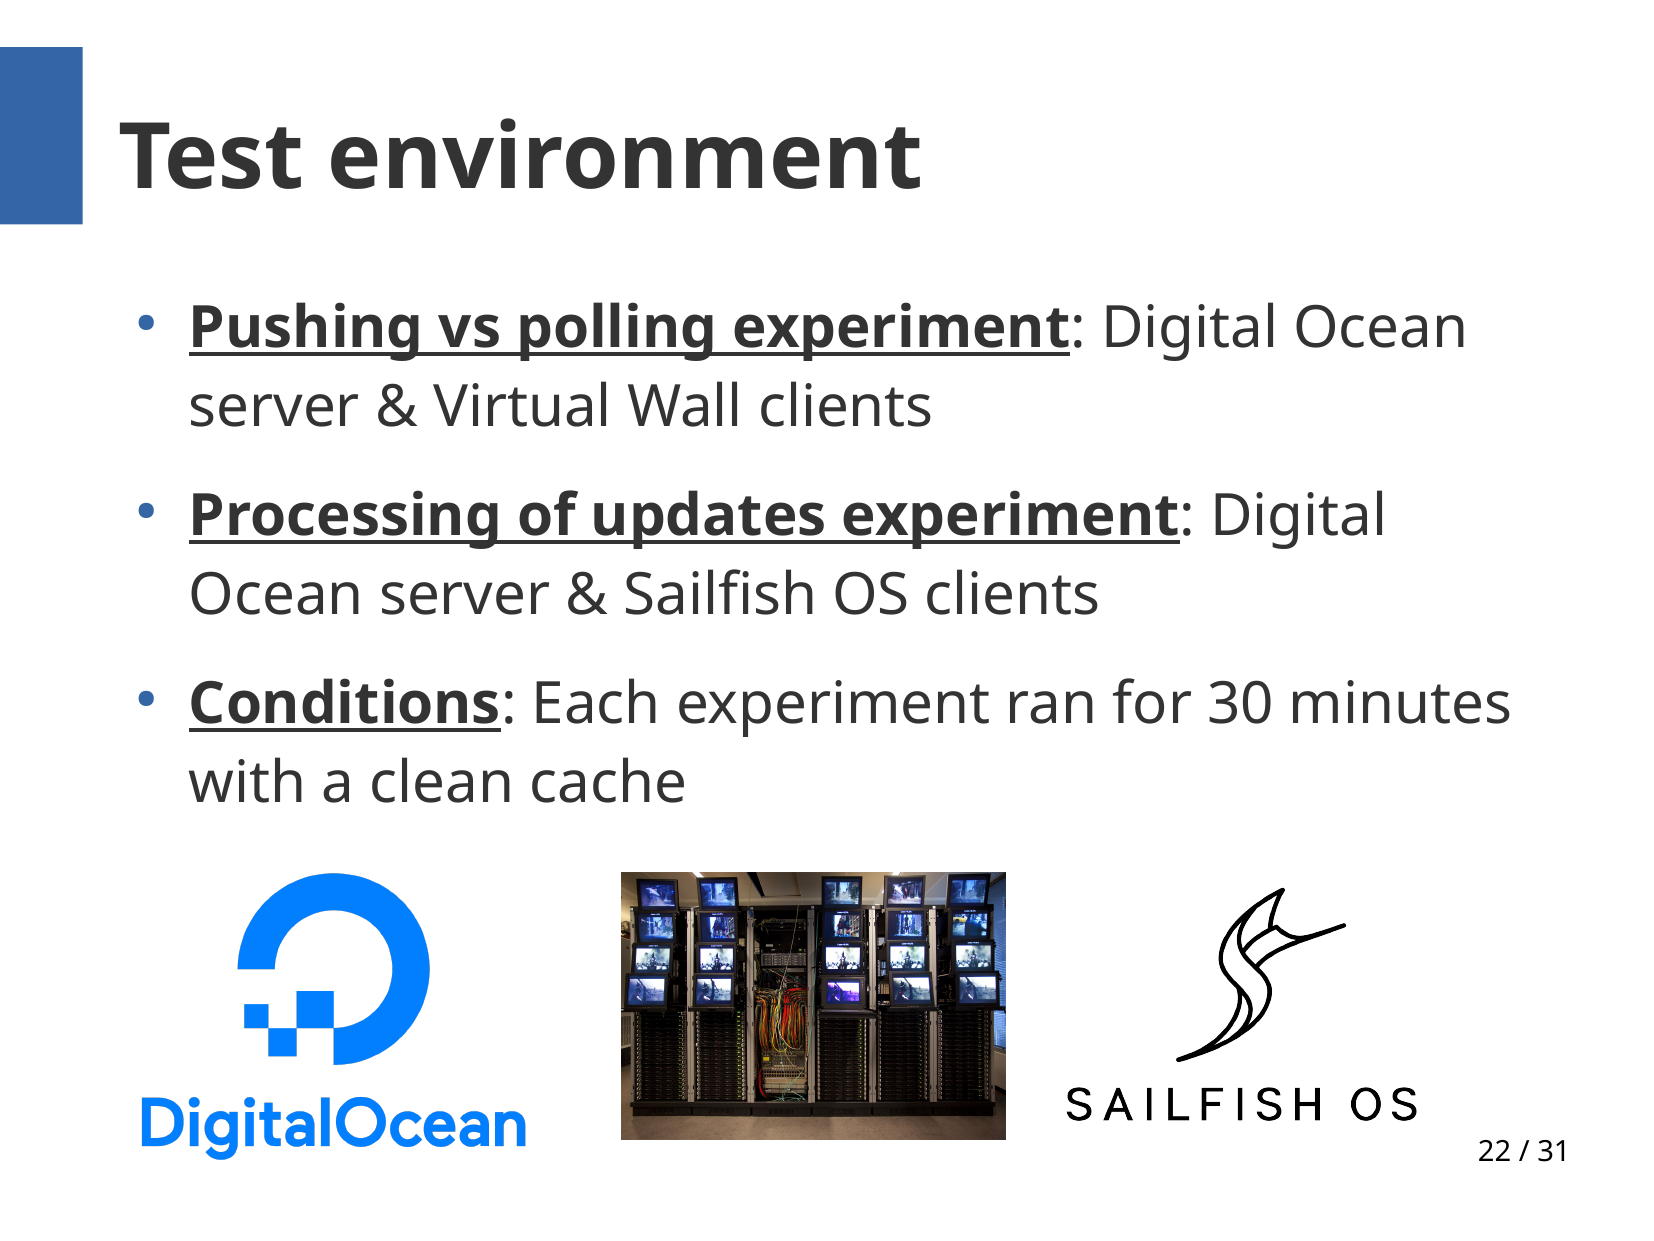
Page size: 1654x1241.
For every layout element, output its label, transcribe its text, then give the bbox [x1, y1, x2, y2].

list Pushing vs polling experiment: Digital Ocean server & Virtual Wall clients Processing of updates experiment: Digital Ocean server & Sailfish OS clients Conditions: Each experiment ran for 30 minutes with a clean cache [118, 285, 1536, 811]
picture [621, 872, 1006, 1141]
picture [141, 824, 526, 1209]
picture [1027, 852, 1456, 1174]
title Test environment [118, 49, 1571, 257]
